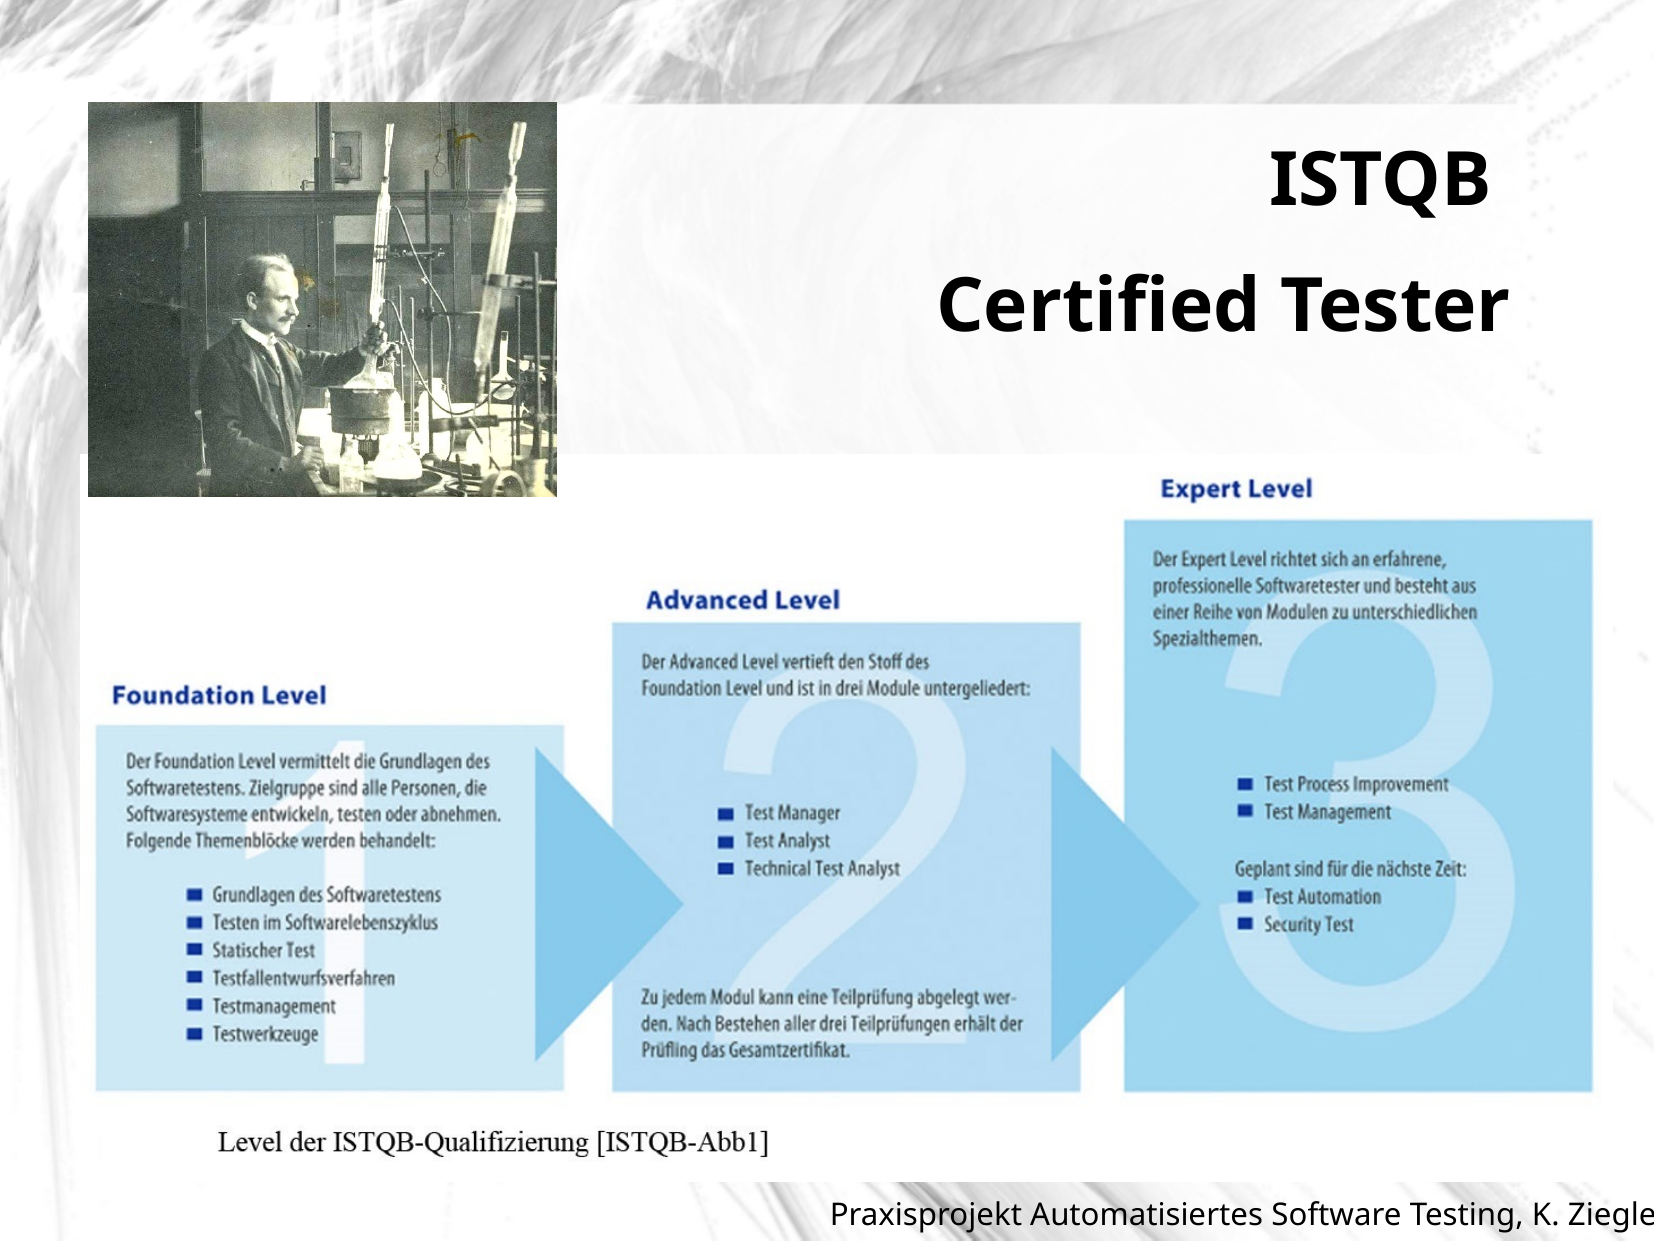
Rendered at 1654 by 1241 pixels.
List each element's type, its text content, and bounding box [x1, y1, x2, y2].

text_box Praxisprojekt Automatisiertes Software Testing, K. Ziegler [814, 1184, 1654, 1241]
picture [0, 0, 1654, 1241]
text_box ISTQB Certified Tester [921, 117, 1500, 332]
